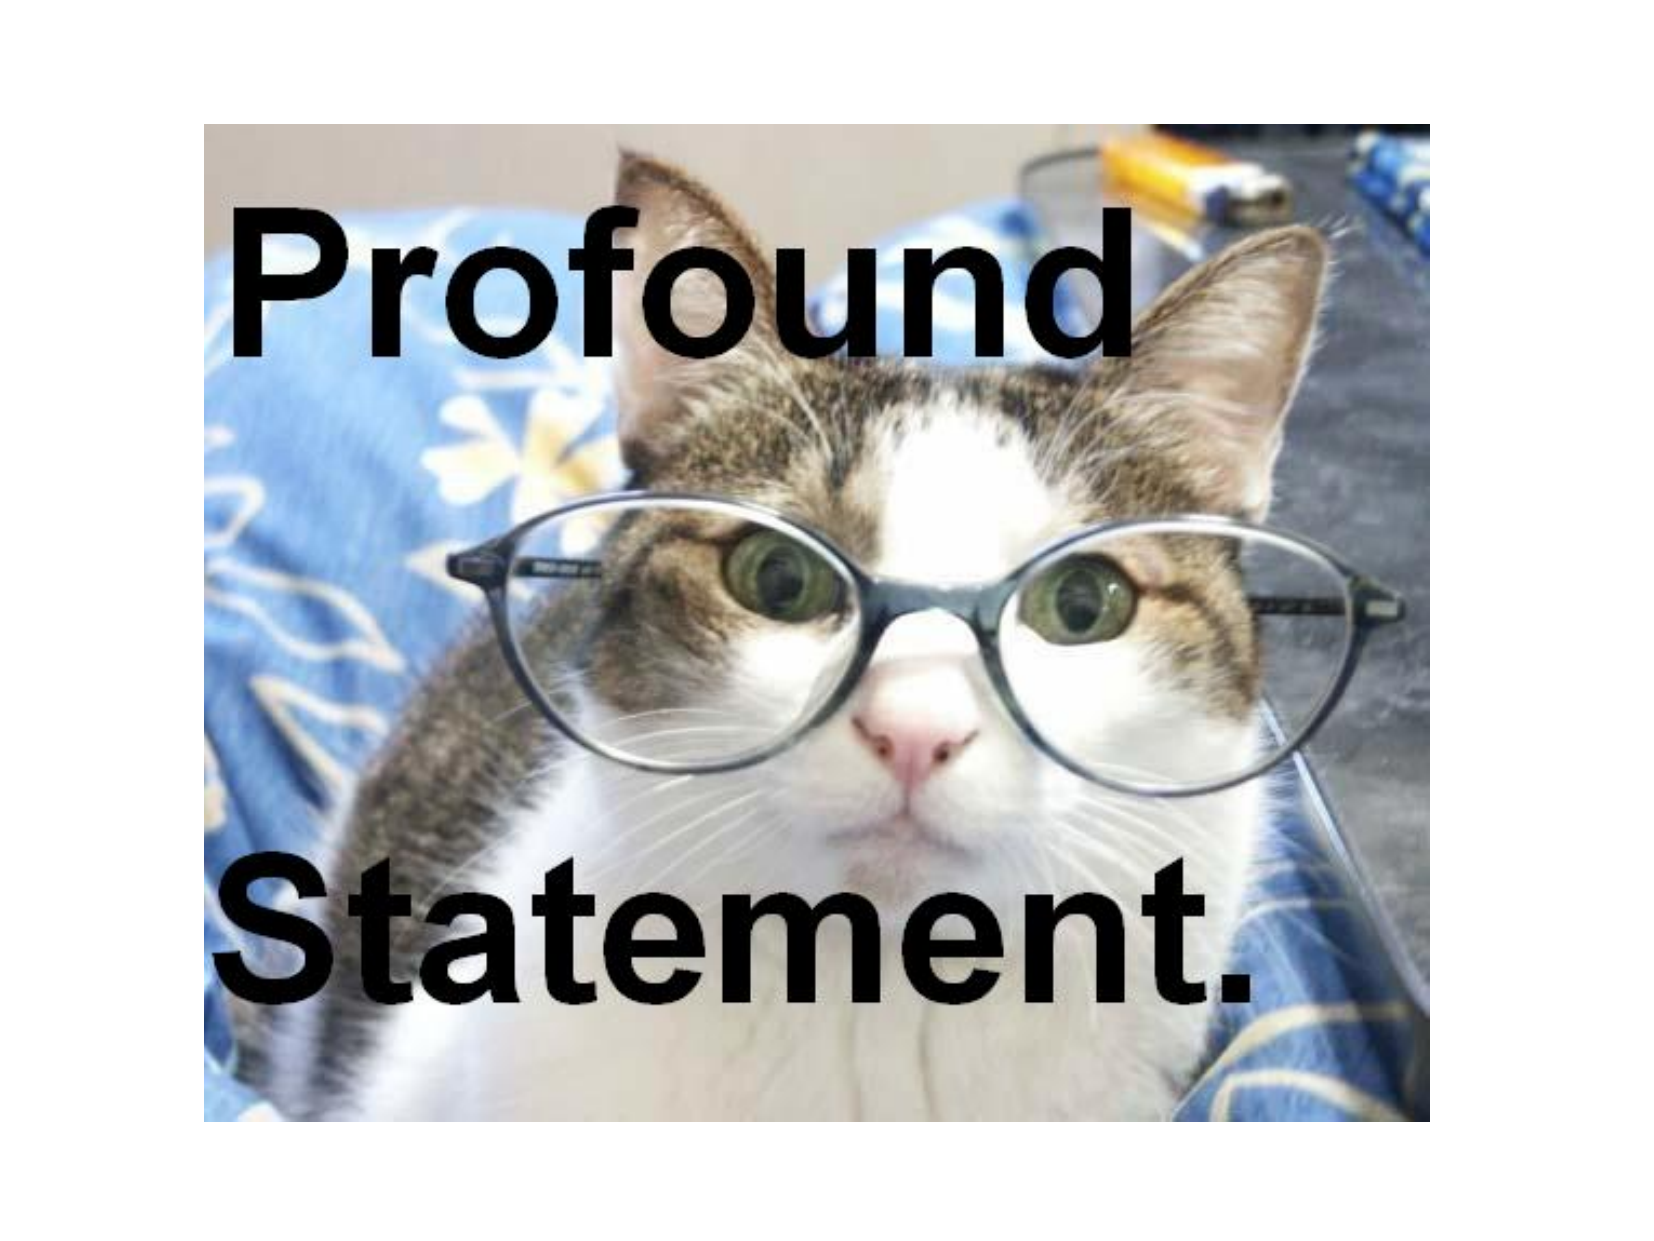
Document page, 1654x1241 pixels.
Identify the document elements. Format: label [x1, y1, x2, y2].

picture [204, 124, 1430, 1123]
